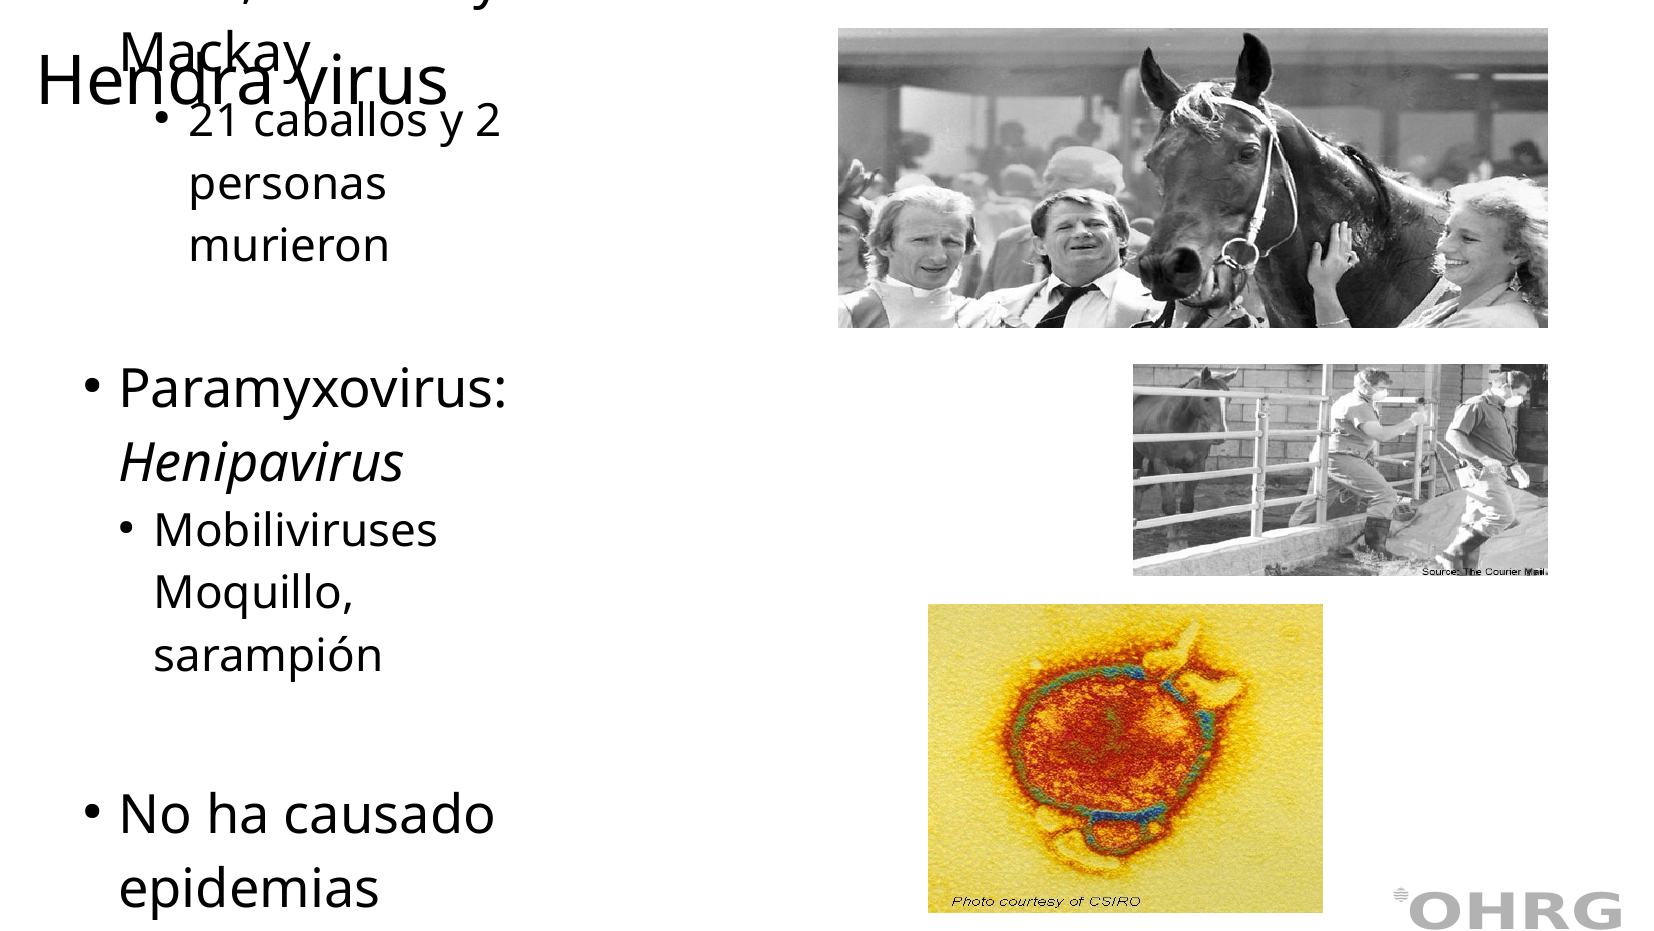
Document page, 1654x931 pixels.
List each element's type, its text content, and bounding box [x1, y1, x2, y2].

picture [1133, 364, 1548, 576]
subtitle 1994, Hendra y Mackay 21 caballos y 2 personas murieron Paramyxovirus: Henipavirus Mobiliviruses Moquillo, sarampión No ha causado epidemias Nipah (otro Henipavirus) [82, 153, 567, 931]
picture [1393, 885, 1622, 931]
title Hendra virus [35, 0, 1524, 156]
picture [838, 28, 1548, 328]
picture [928, 604, 1323, 913]
